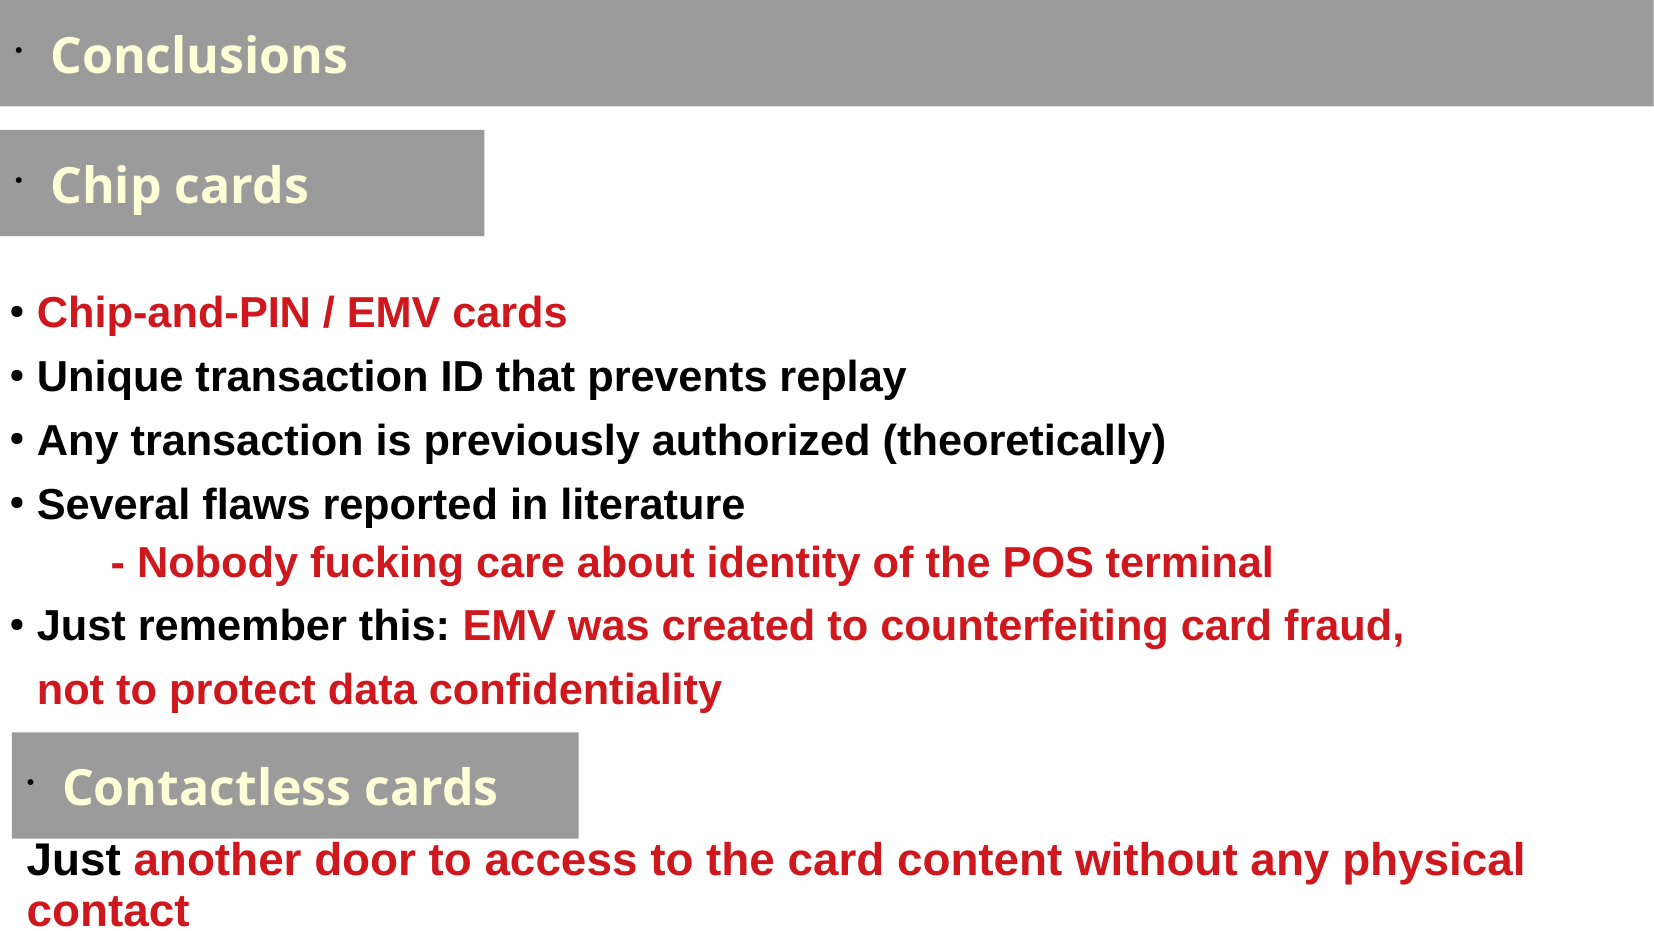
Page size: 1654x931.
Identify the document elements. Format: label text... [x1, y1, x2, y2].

title Chip cards [0, 129, 485, 237]
text_box Just another door to access to the card content without any physical contact [11, 826, 1619, 931]
list Chip-and-PIN / EMV cards Unique transaction ID that prevents replay Any transaction is previously authorized (theoretically) Several flaws reported in literature - Nobody fucking care about identity of the POS terminal Just remember this: EMV was created to counterfeiting card fraud, not to protect data confidentiality [0, 224, 1489, 717]
title Contactless cards [11, 732, 579, 826]
title Conclusions [0, 0, 1654, 107]
